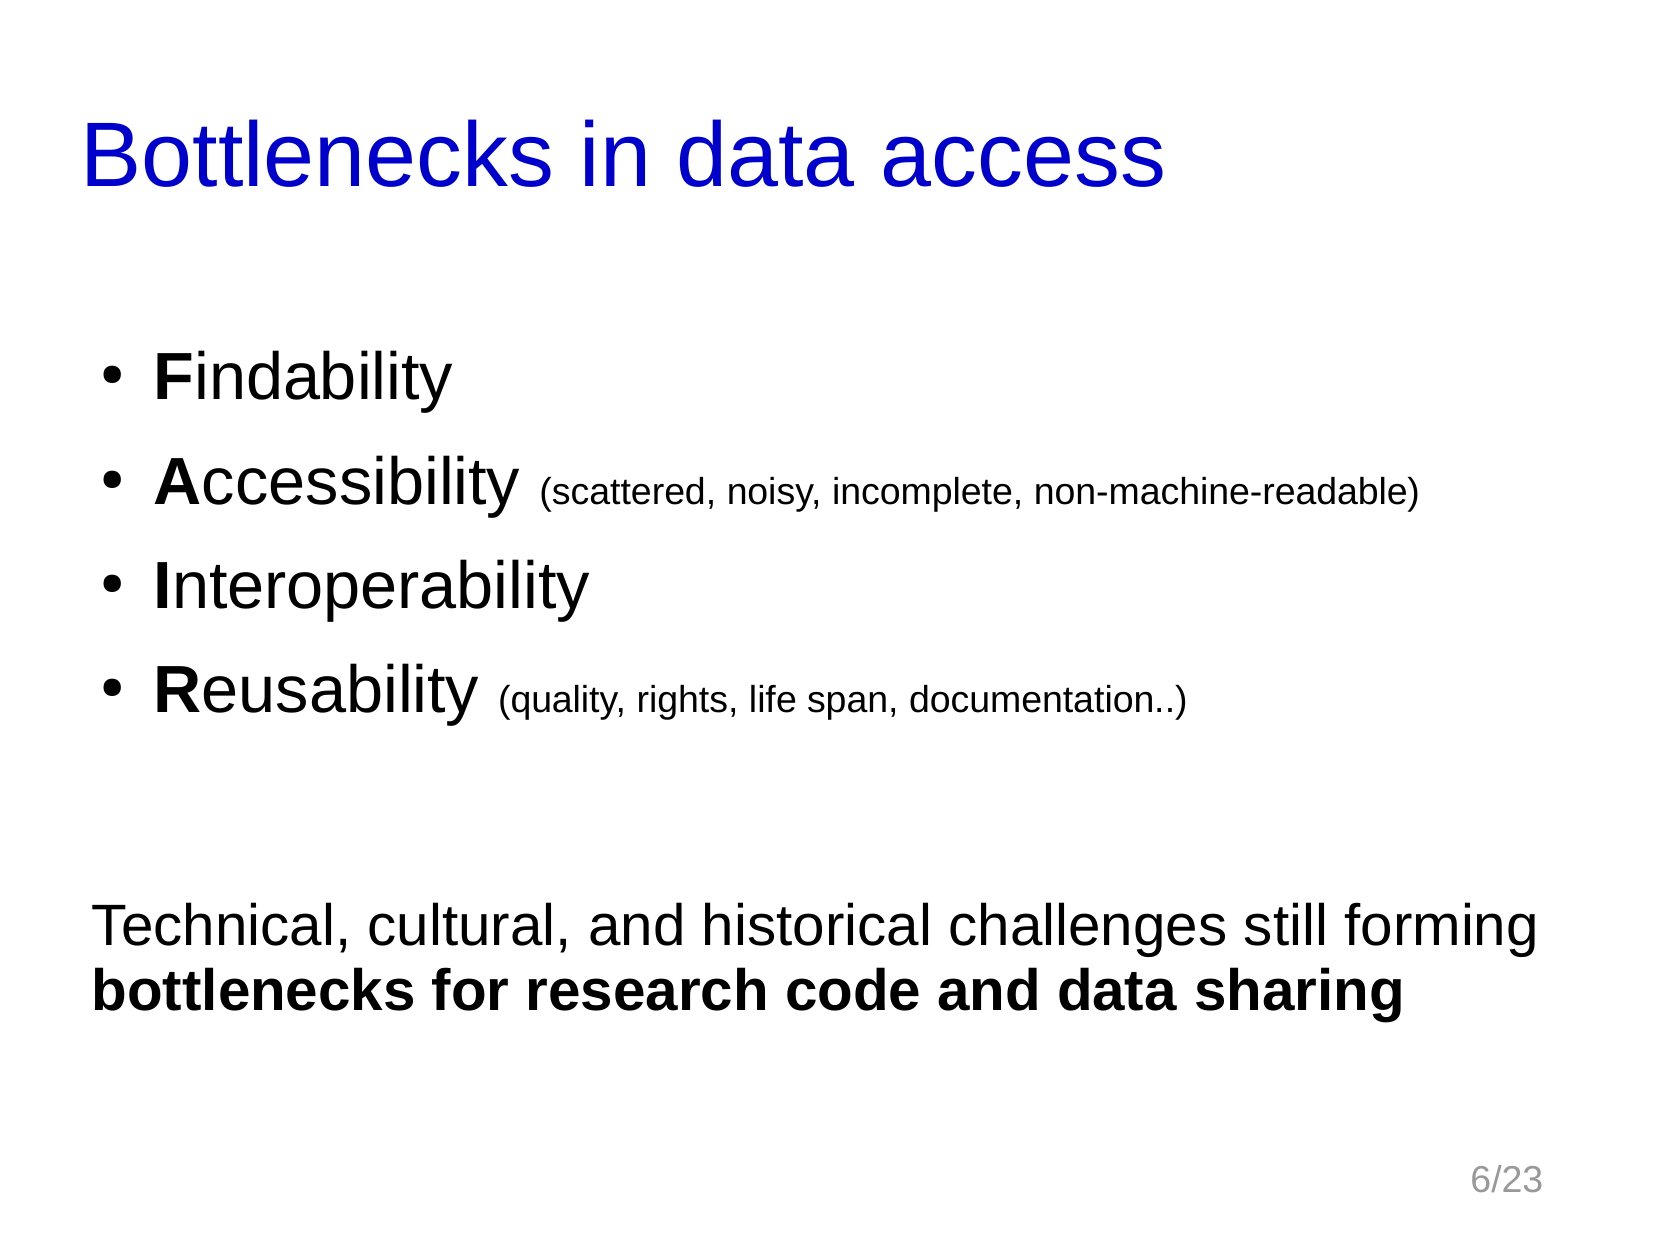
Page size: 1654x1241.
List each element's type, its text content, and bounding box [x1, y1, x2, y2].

list Findability Accessibility (scattered, noisy, incomplete, non-machine-readable) Interoperability Reusability (quality, rights, life span, documentation..) [82, 339, 1571, 830]
title Bottlenecks in data access [80, 89, 1569, 220]
text_box <number>/23 [1455, 1151, 1654, 1222]
text_box Technical, cultural, and historical challenges still forming bottlenecks for research code and data sharing [77, 885, 1567, 1045]
